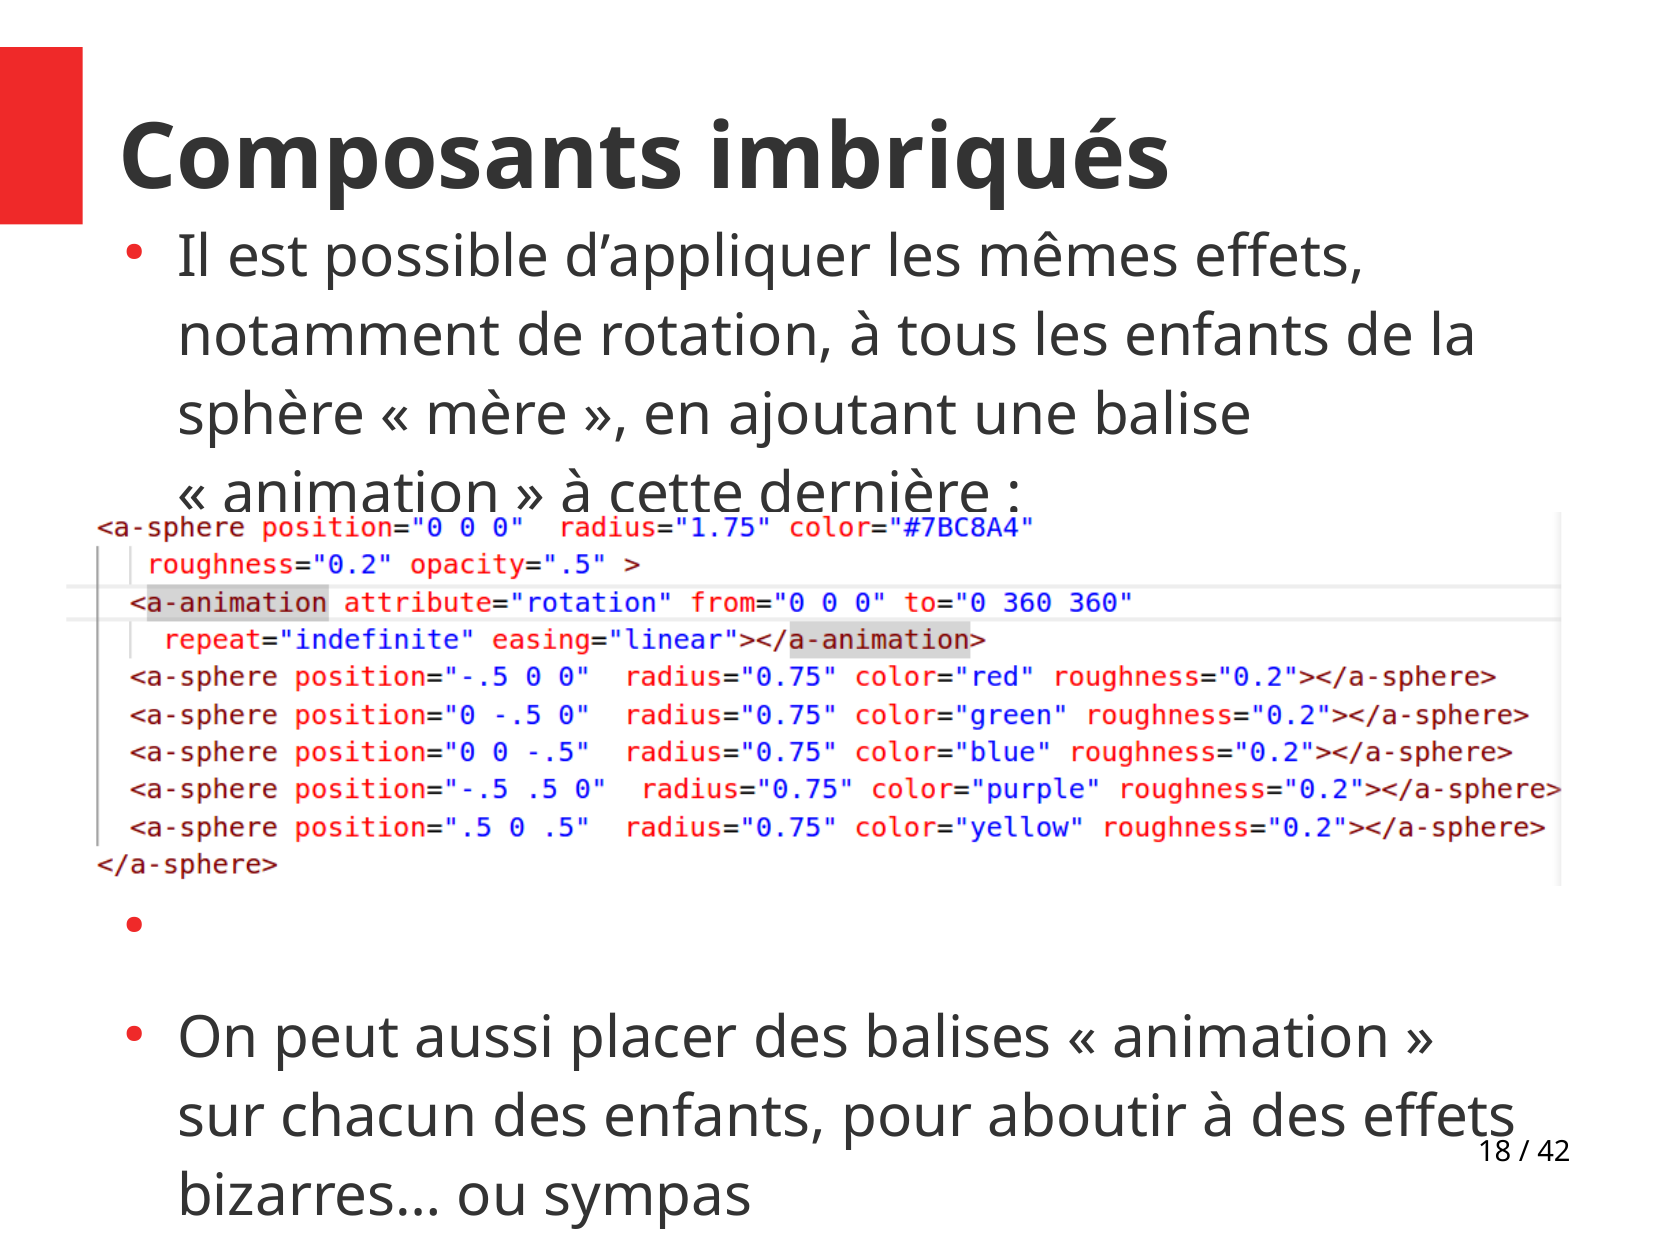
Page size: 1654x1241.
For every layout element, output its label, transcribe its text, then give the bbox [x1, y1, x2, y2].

list Il est possible d’appliquer les mêmes effets, notamment de rotation, à tous les enfants de la sphère « mère », en ajoutant une balise « animation » à cette dernière : On peut aussi placer des balises « animation » sur chacun des enfants, pour aboutir à des effets bizarres… ou sympas [106, 213, 1524, 512]
picture [61, 512, 1571, 886]
list Il est possible d’appliquer les mêmes effets, notamment de rotation, à tous les enfants de la sphère « mère », en ajoutant une balise « animation » à cette dernière : On peut aussi placer des balises « animation » sur chacun des enfants, pour aboutir à des effets bizarres… ou sympas [106, 886, 1524, 934]
title Composants imbriqués [118, 49, 1571, 257]
